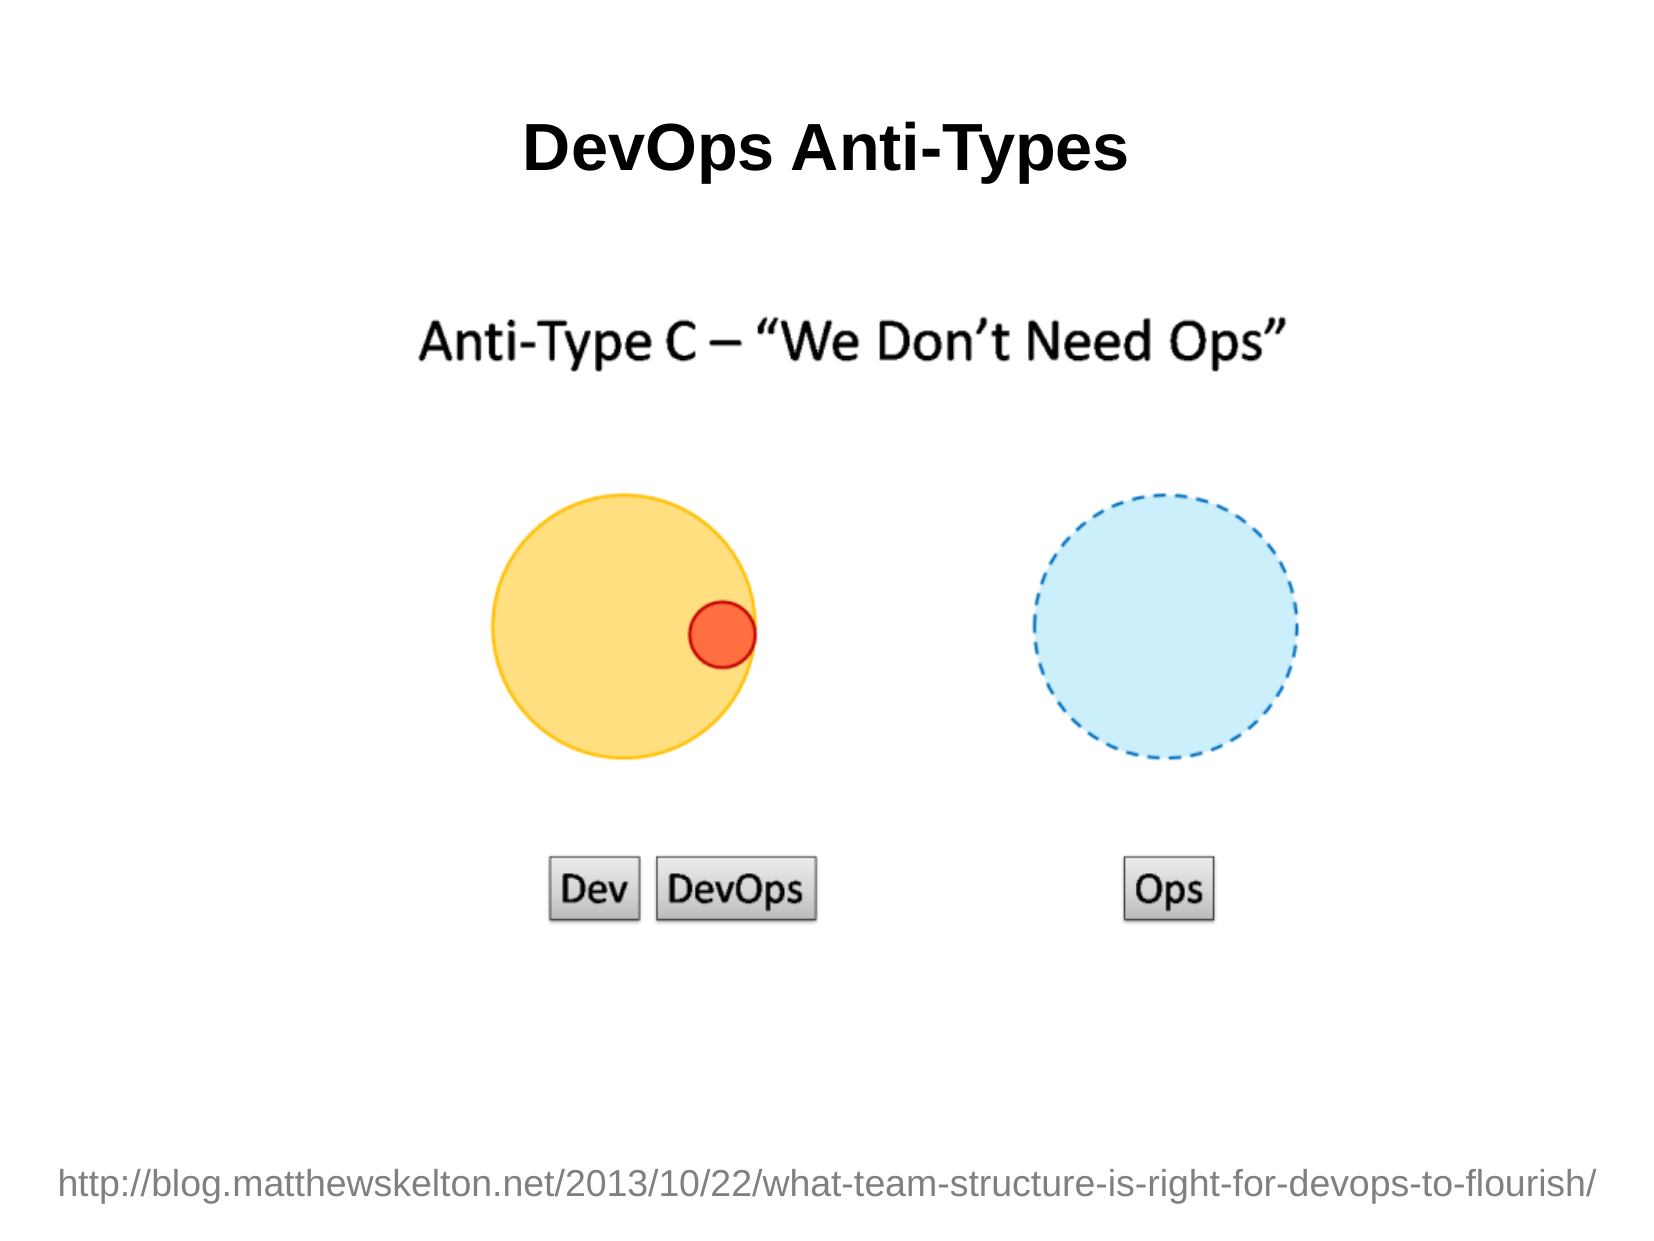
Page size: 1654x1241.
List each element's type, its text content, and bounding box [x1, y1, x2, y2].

text_box http://blog.matthewskelton.net/2013/10/22/what-team-structure-is-right-for-devops-to-flourish/ [42, 1155, 1611, 1212]
picture [361, 248, 1346, 988]
subtitle DevOps Anti-Types [82, 0, 1571, 628]
